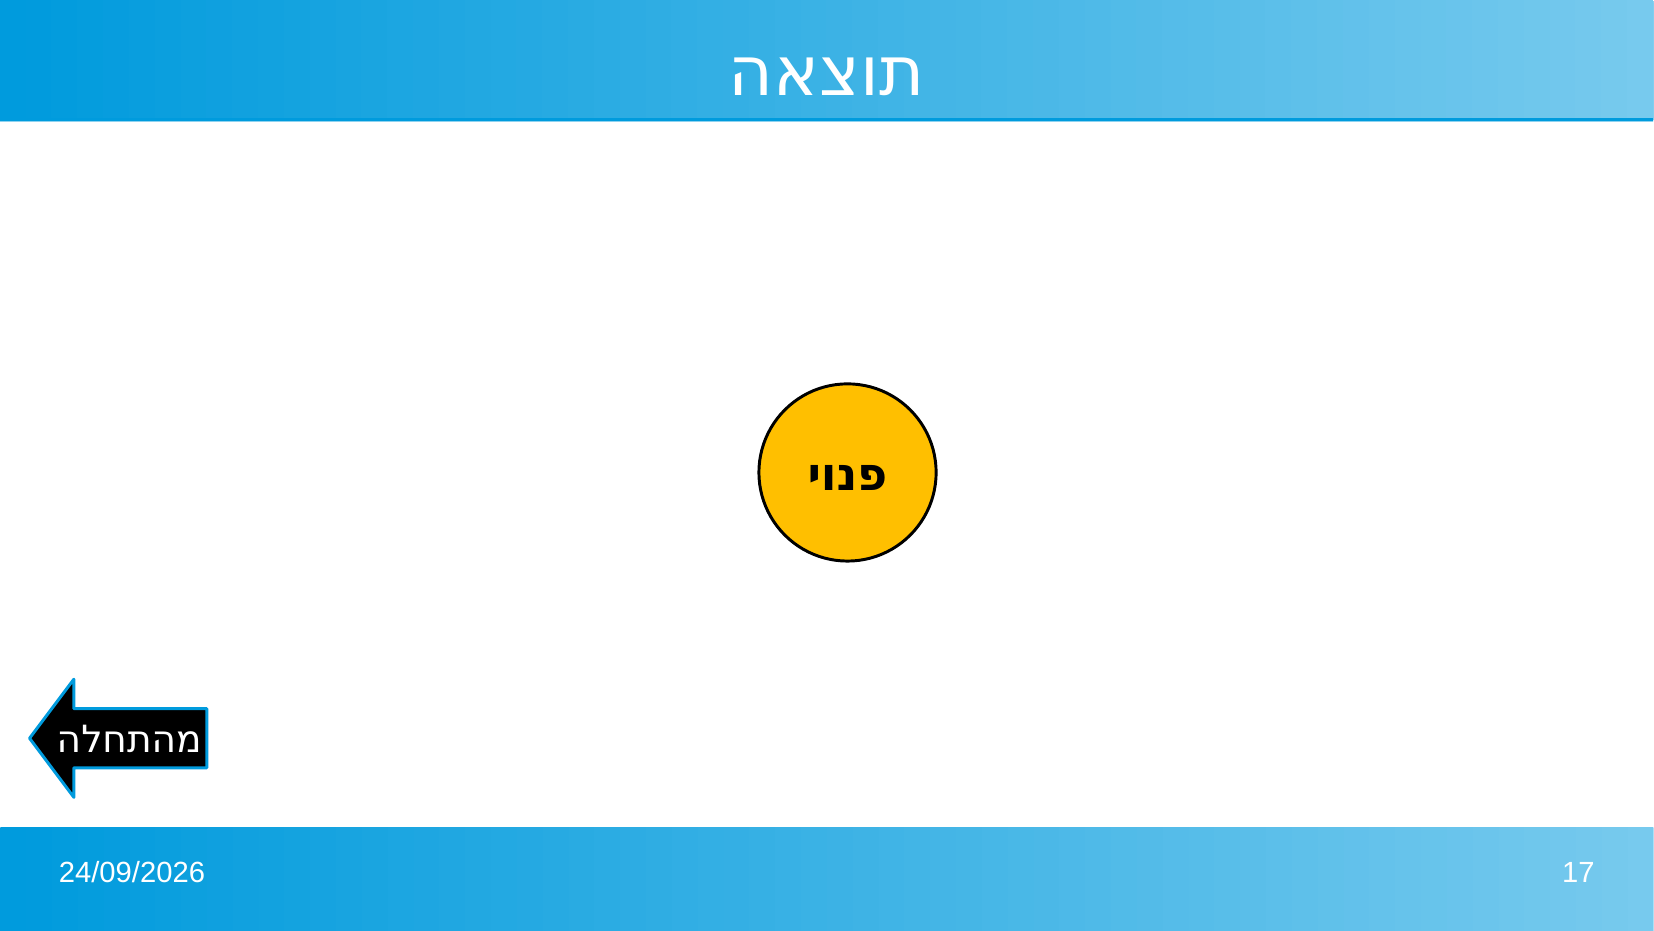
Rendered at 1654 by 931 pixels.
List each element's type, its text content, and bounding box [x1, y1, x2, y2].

text_box פנוי [758, 383, 937, 562]
title תוצאה [59, 21, 1595, 116]
text_box מהתחלה [29, 679, 207, 798]
